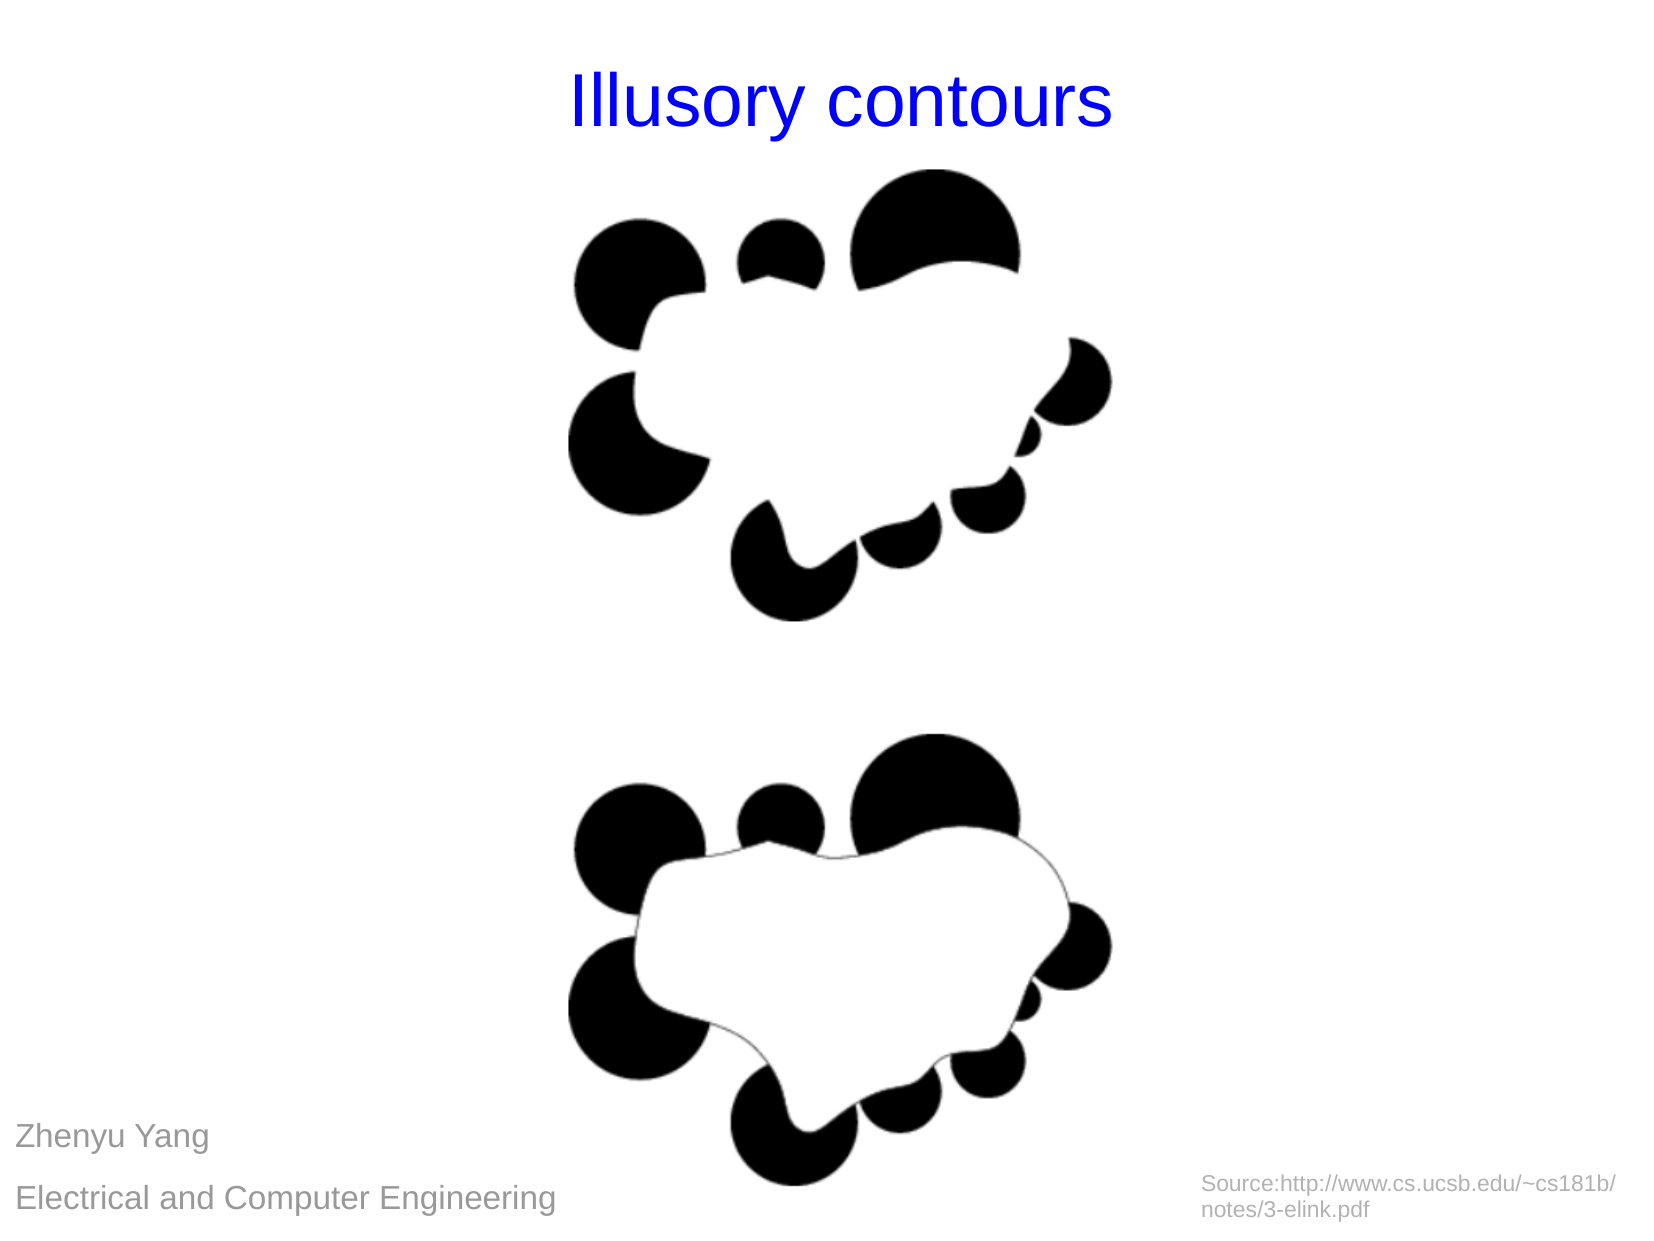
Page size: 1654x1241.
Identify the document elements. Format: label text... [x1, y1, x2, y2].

picture [539, 129, 1155, 1206]
text_box Zhenyu Yang Electrical and Computer Engineering [0, 1110, 765, 1231]
text_box Source:http://www.cs.ucsb.edu/~cs181b/notes/3-elink.pdf [1186, 1163, 1651, 1241]
text_box Illusory contours [553, 51, 1140, 151]
